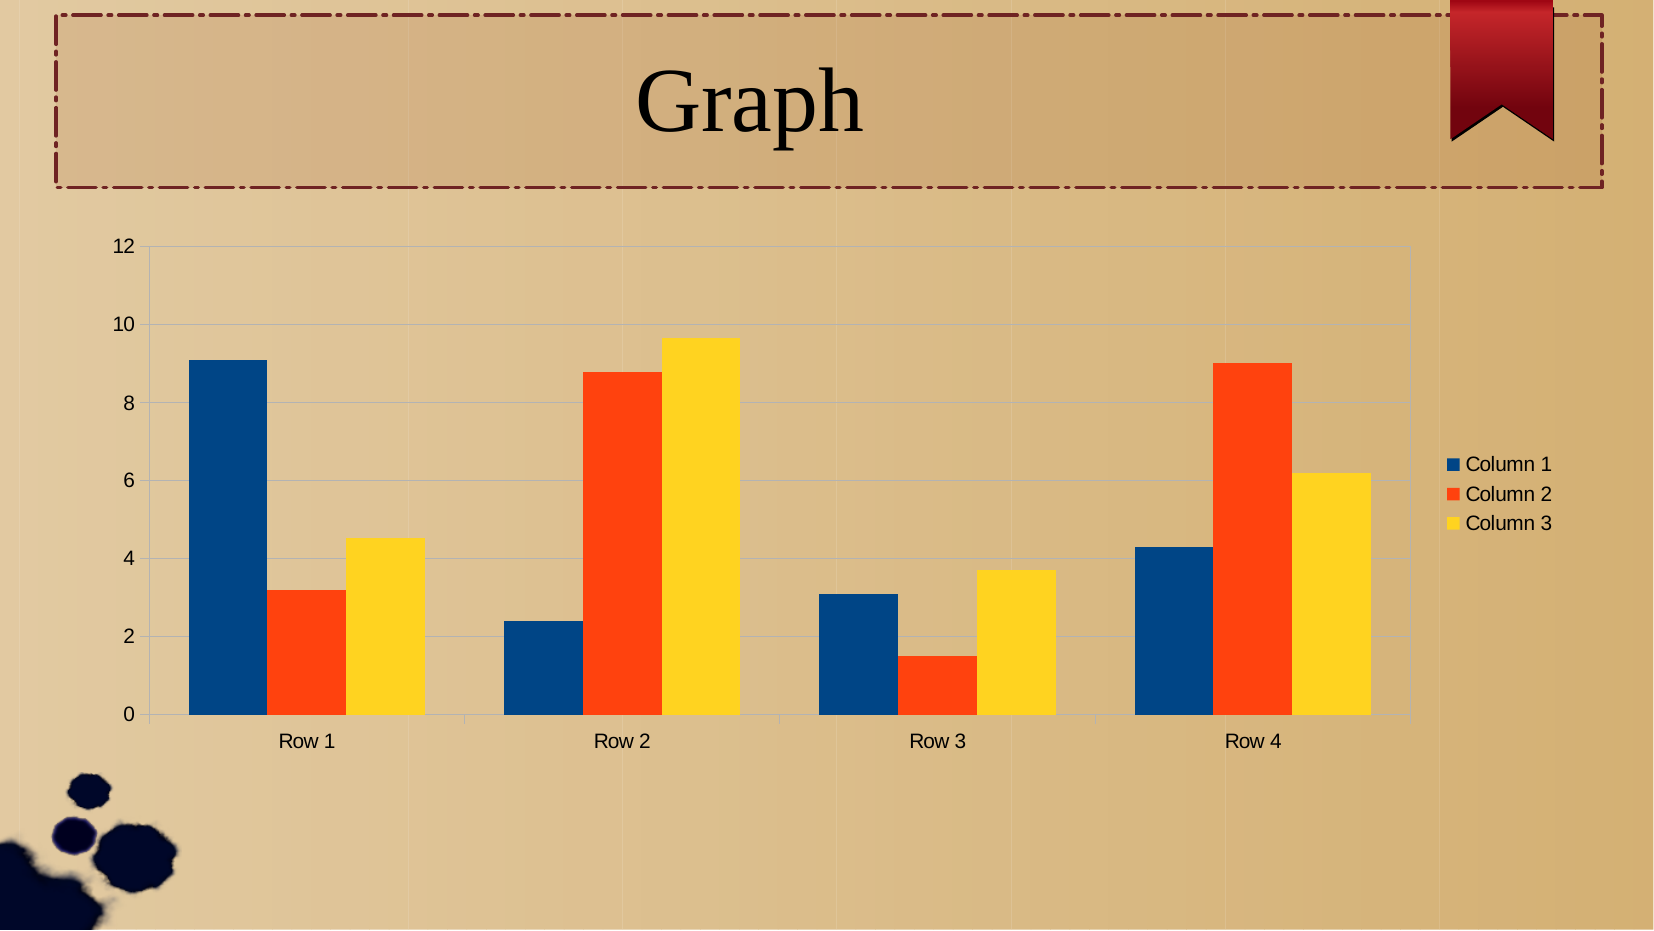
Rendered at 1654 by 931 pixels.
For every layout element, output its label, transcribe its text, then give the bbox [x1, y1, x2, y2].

title Graph [59, 11, 1441, 189]
chart [82, 224, 1571, 764]
